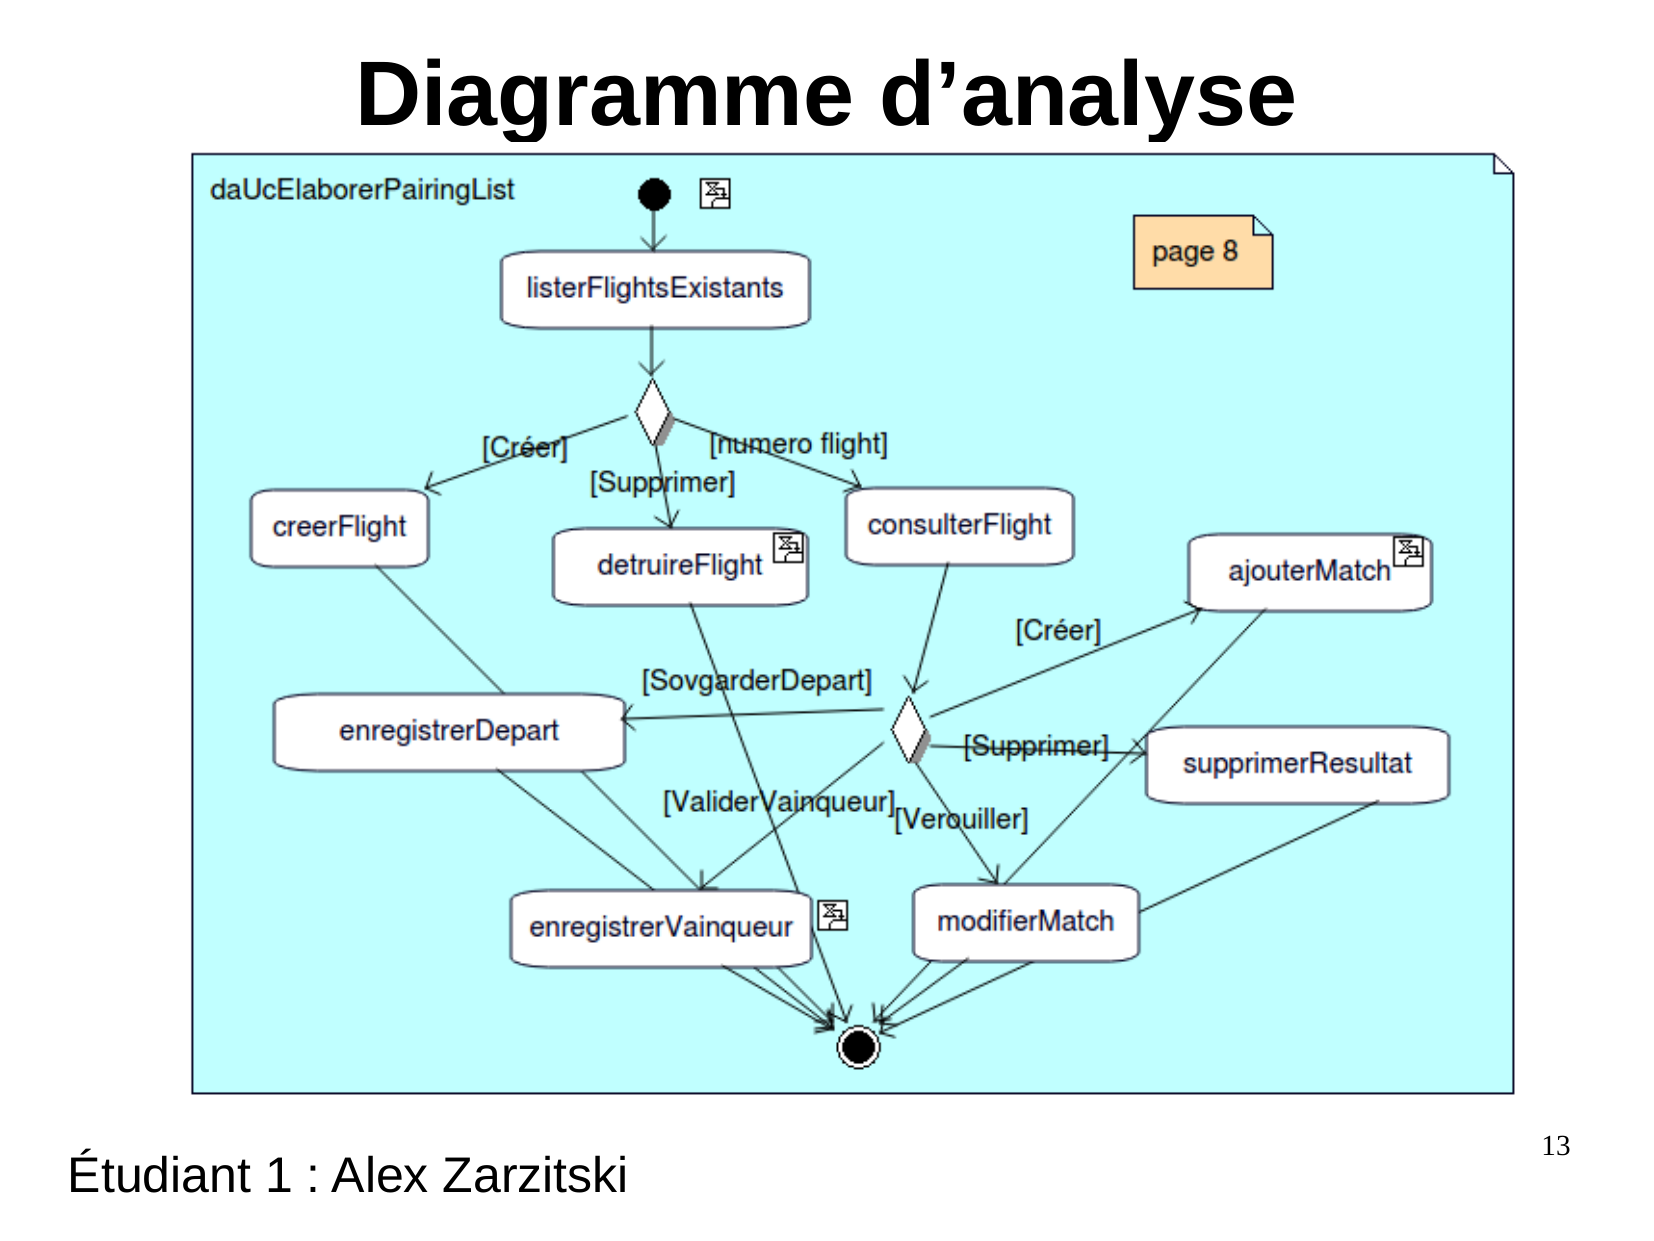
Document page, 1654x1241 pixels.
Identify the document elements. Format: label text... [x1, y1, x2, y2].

title Diagramme d’analyse [82, 0, 1571, 198]
picture [188, 142, 1536, 1116]
text_box Étudiant 1 : Alex Zarzitski [53, 1139, 650, 1211]
